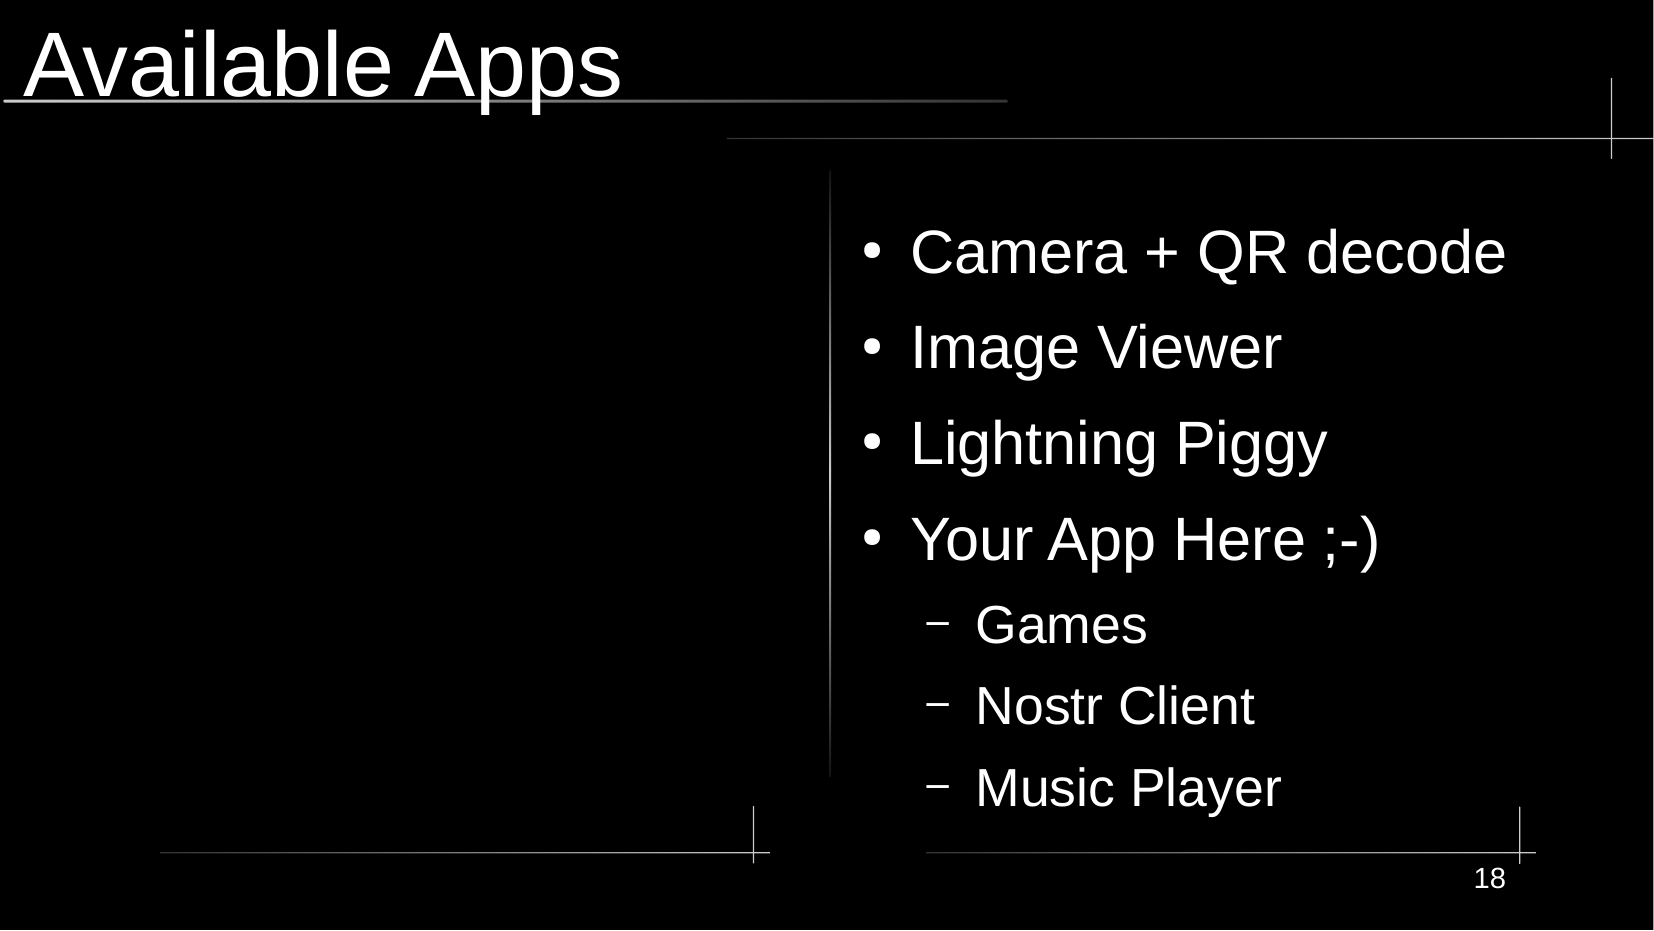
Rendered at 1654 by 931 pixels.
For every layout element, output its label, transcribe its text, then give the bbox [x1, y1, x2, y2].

title Available Apps [23, 11, 1589, 119]
list Camera + QR decode Image Viewer Lightning Piggy Your App Here ;-) Games Nostr Client Music Player [845, 217, 1572, 826]
